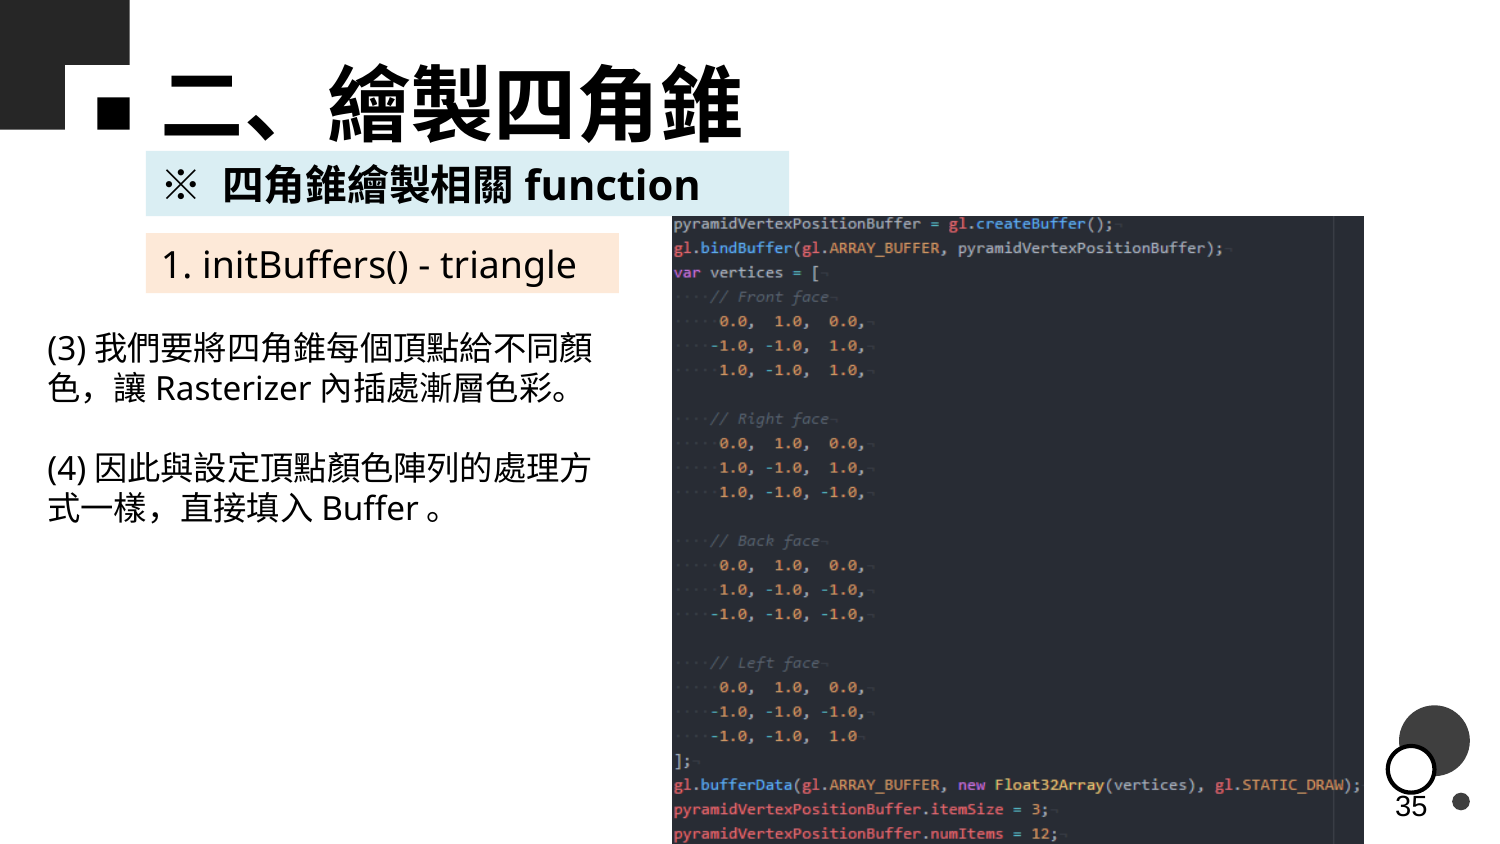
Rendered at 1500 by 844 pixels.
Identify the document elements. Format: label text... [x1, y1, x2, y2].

picture [672, 216, 1364, 844]
text_box ※ 四角錐繪製相關function [145, 150, 790, 217]
text_box [97, 97, 130, 130]
text_box [0, 0, 130, 130]
text_box [1387, 705, 1470, 782]
title 二、繪製四角錐 [145, 32, 1105, 173]
slide_number <number> [1364, 782, 1443, 827]
text_box 1. initBuffers() - triangle [145, 233, 619, 294]
text_box (3)我們要將四角錐每個頂點給不同顏色，讓Rasterizer內插處漸層色彩。 (4)因此與設定頂點顏色陣列的處理方式一樣，直接填入Buffer。 [32, 319, 619, 535]
text_box [1452, 792, 1470, 811]
